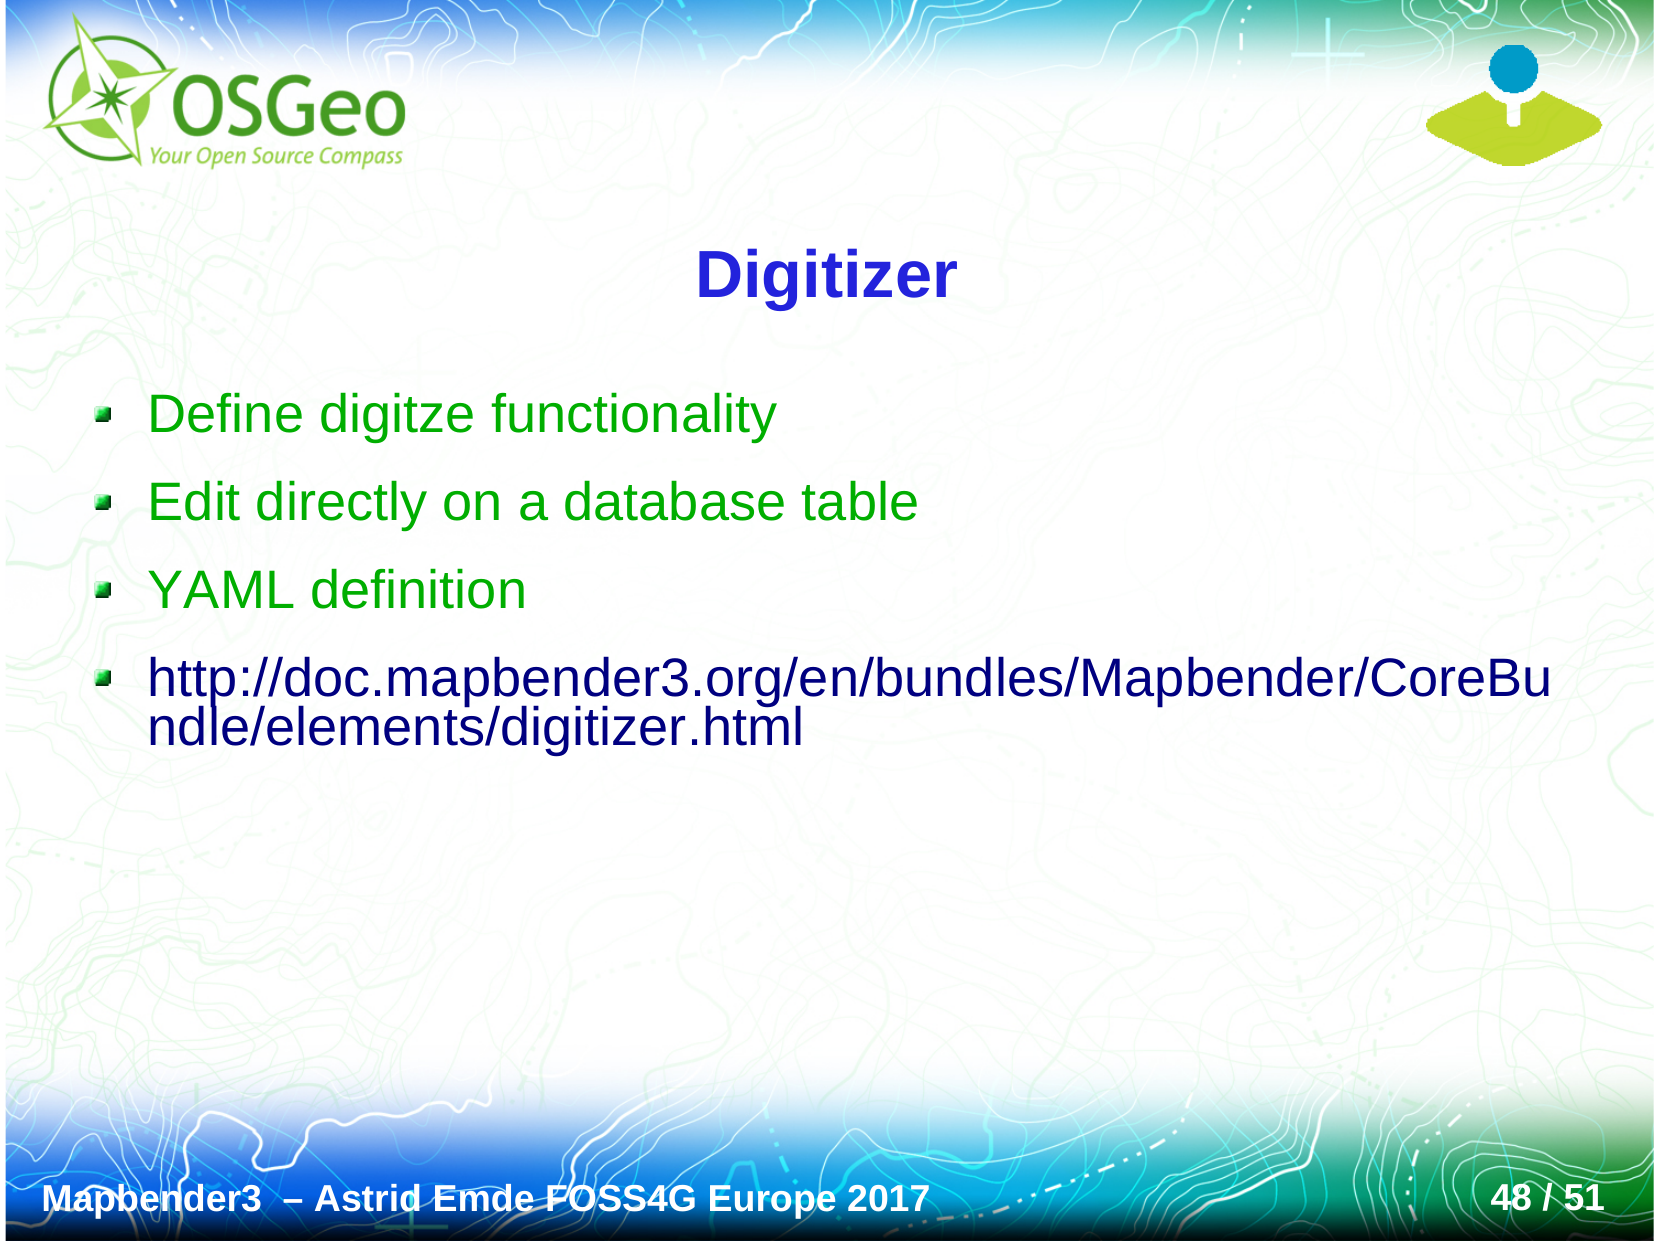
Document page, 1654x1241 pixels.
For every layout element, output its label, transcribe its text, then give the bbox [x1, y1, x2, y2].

list Define digitze functionality Edit directly on a database table YAML definition http://doc.mapbender3.org/en/bundles/Mapbender/CoreBundle/elements/digitizer.html [76, 383, 1565, 1188]
picture [5, 0, 1654, 1241]
title Digitizer [82, 208, 1571, 342]
